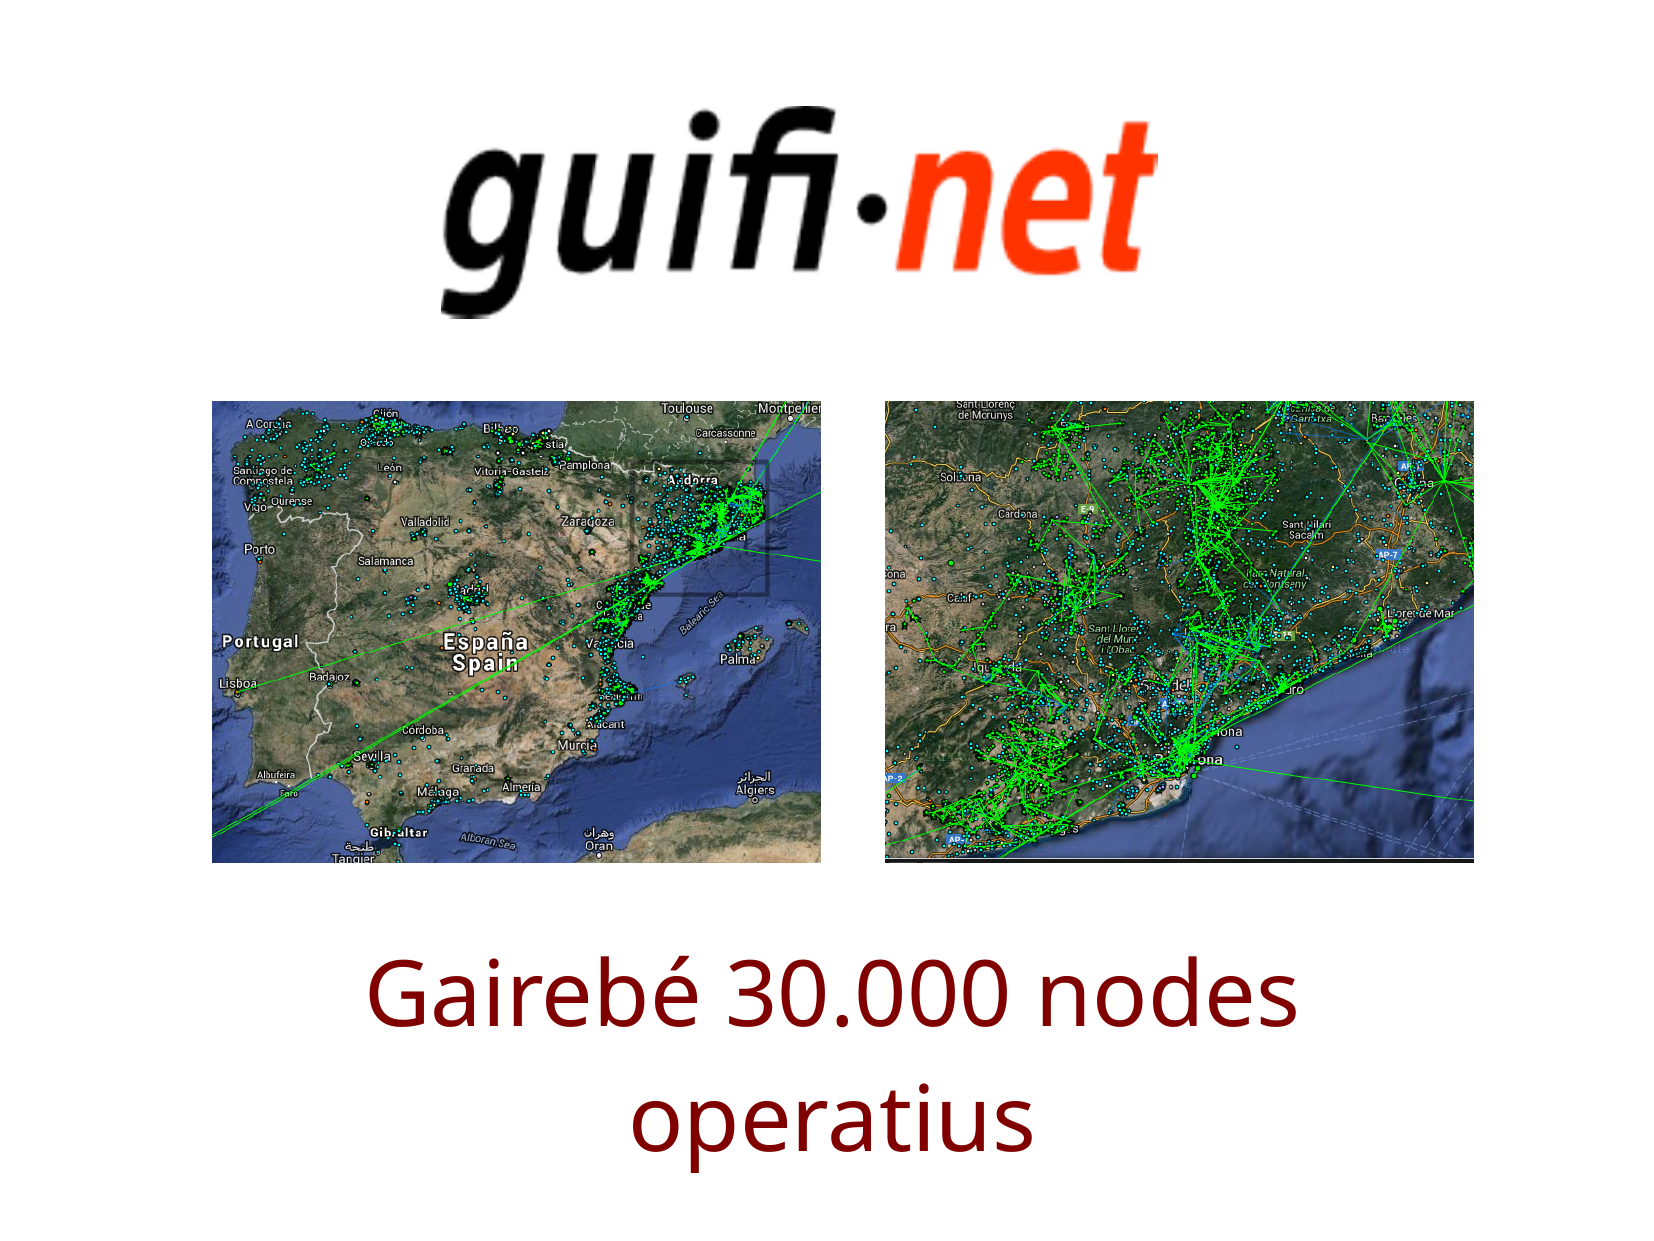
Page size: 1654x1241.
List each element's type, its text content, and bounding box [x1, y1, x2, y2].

picture [885, 401, 1474, 863]
text_box Gairebé 30.000 nodes operatius [224, 921, 1441, 1151]
picture [441, 106, 1158, 319]
picture [212, 401, 821, 863]
